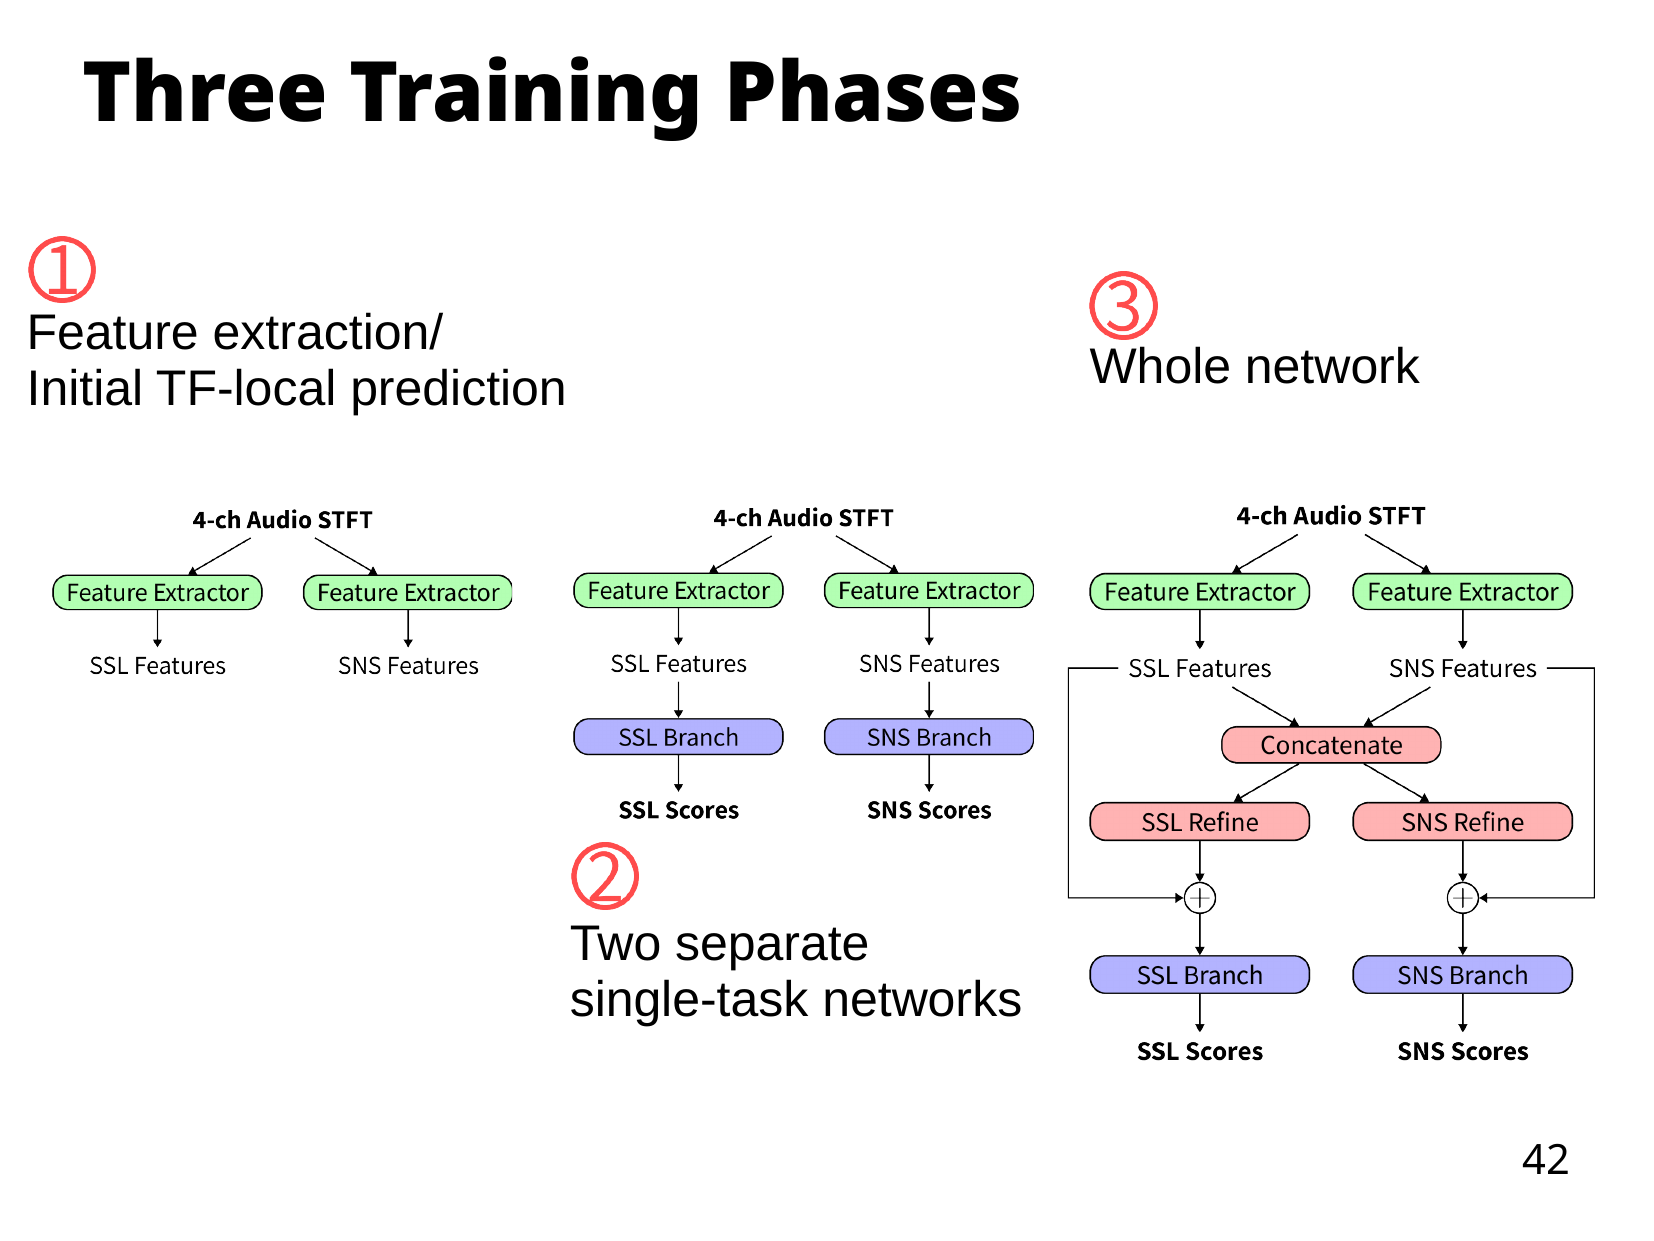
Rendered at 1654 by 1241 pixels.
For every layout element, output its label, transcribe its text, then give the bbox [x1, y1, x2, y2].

text_box Whole network [1074, 330, 1560, 461]
title Three Training Phases [82, 37, 1571, 143]
picture [47, 591, 513, 680]
text_box Feature extraction/ Initial TF-local prediction [11, 296, 591, 591]
picture [1084, 271, 1158, 330]
picture [1062, 496, 1595, 1069]
text_box Two separate single-task networks [555, 852, 1040, 1099]
picture [568, 499, 1034, 827]
picture [23, 236, 96, 303]
picture [566, 842, 639, 910]
